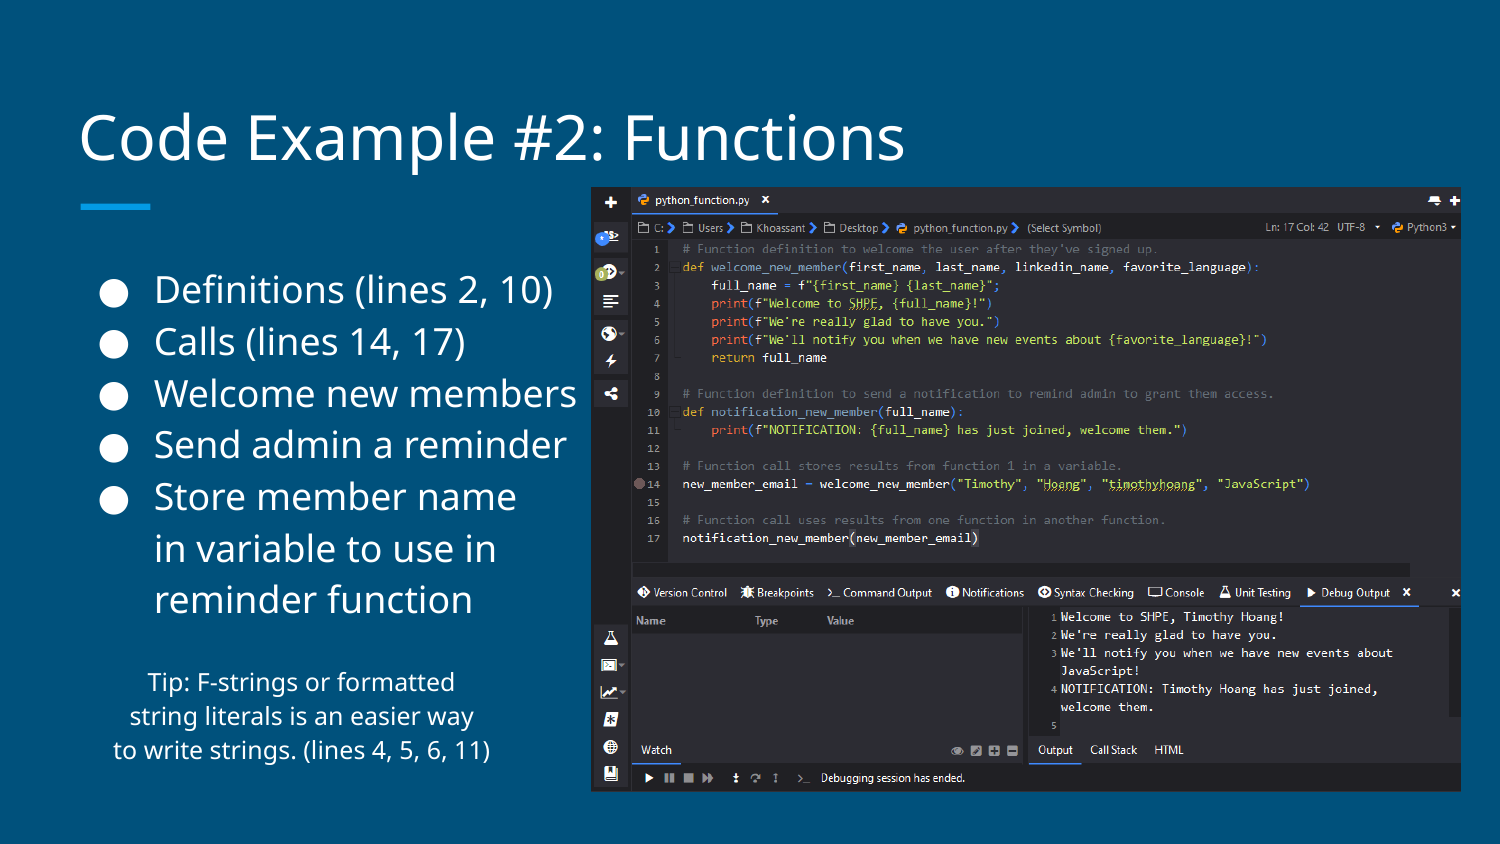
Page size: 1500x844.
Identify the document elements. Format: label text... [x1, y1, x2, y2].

list Definitions (lines 2, 10) Calls (lines 14, 17) Welcome new members Send admin a reminder Store member name in variable to use in reminder function [63, 244, 591, 750]
text_box Tip: F-strings or formatted string literals is an easier way to write strings. (lines 4, 5, 6, 11) [38, 646, 566, 783]
title Code Example #2: Functions [63, 75, 1437, 188]
picture [592, 188, 1460, 791]
